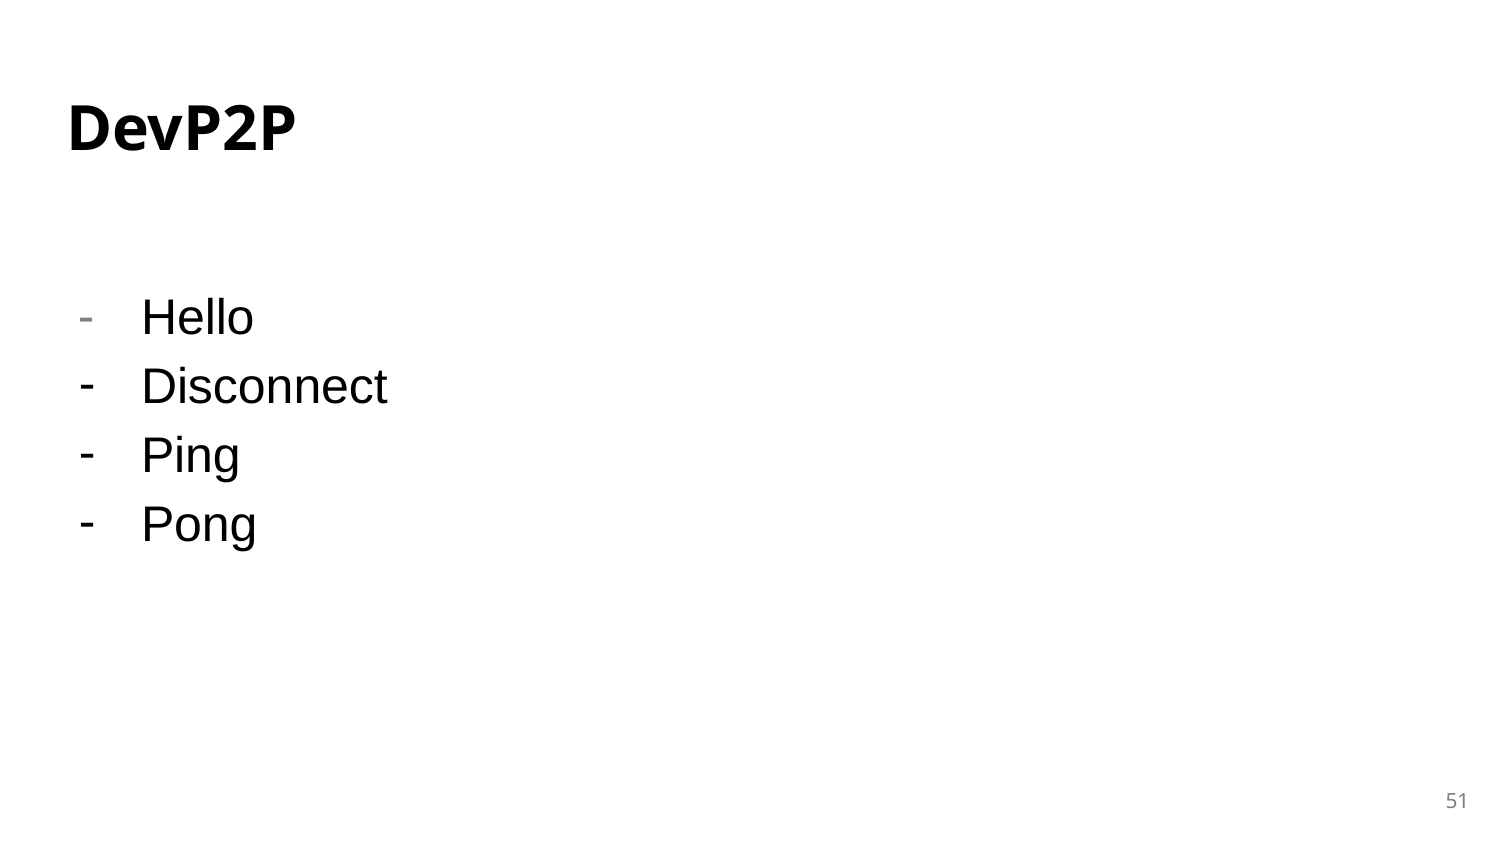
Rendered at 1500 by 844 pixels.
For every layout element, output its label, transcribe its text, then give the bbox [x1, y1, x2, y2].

list Hello Disconnect Ping Pong [51, 260, 1449, 750]
title DevP2P [51, 72, 1449, 176]
slide_number <number> [1394, 769, 1484, 834]
